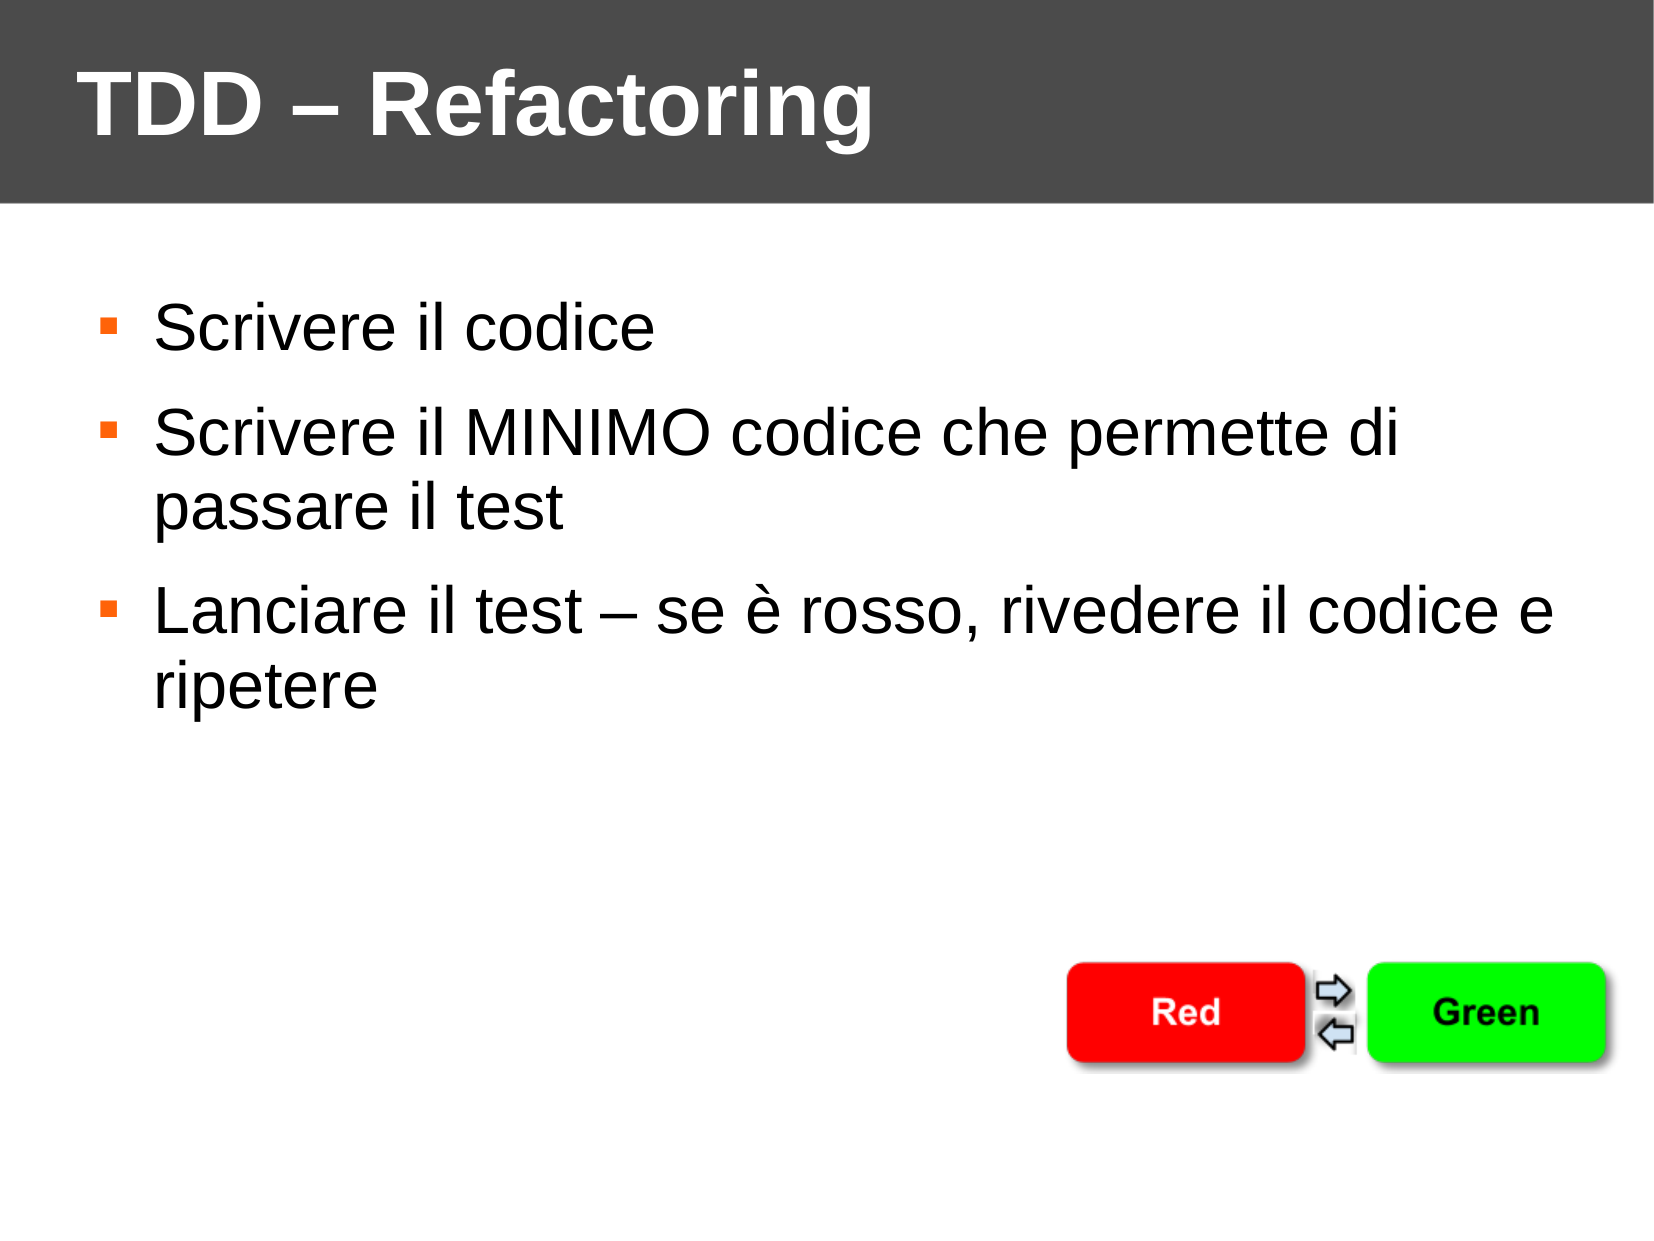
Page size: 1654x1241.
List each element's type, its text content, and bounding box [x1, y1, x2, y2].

picture [0, 0, 1654, 1241]
title TDD – Refactoring [76, 0, 1565, 208]
list Scrivere il codice Scrivere il MINIMO codice che permette di passare il test Lanciare il test – se è rosso, rivedere il codice e ripetere [82, 290, 1571, 1109]
